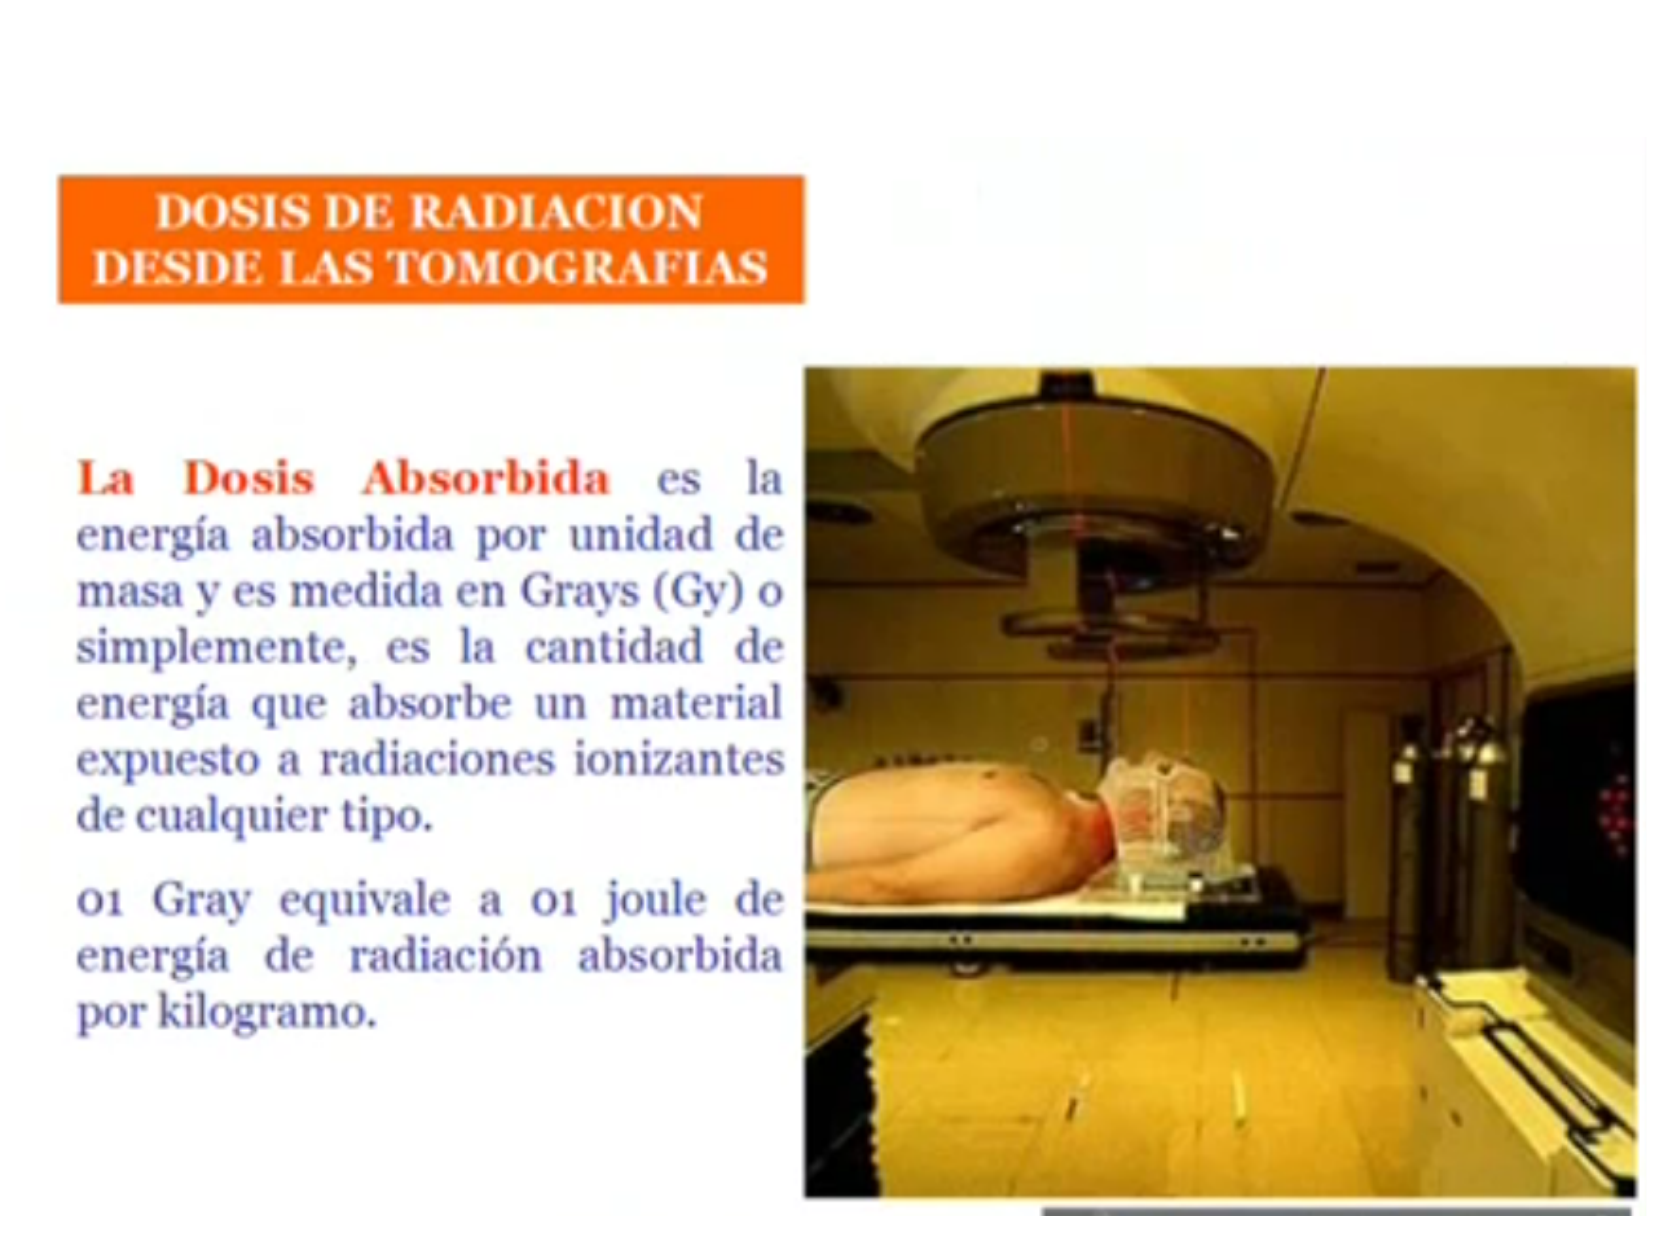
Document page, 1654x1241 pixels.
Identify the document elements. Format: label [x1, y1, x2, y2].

picture [5, 137, 1647, 1216]
